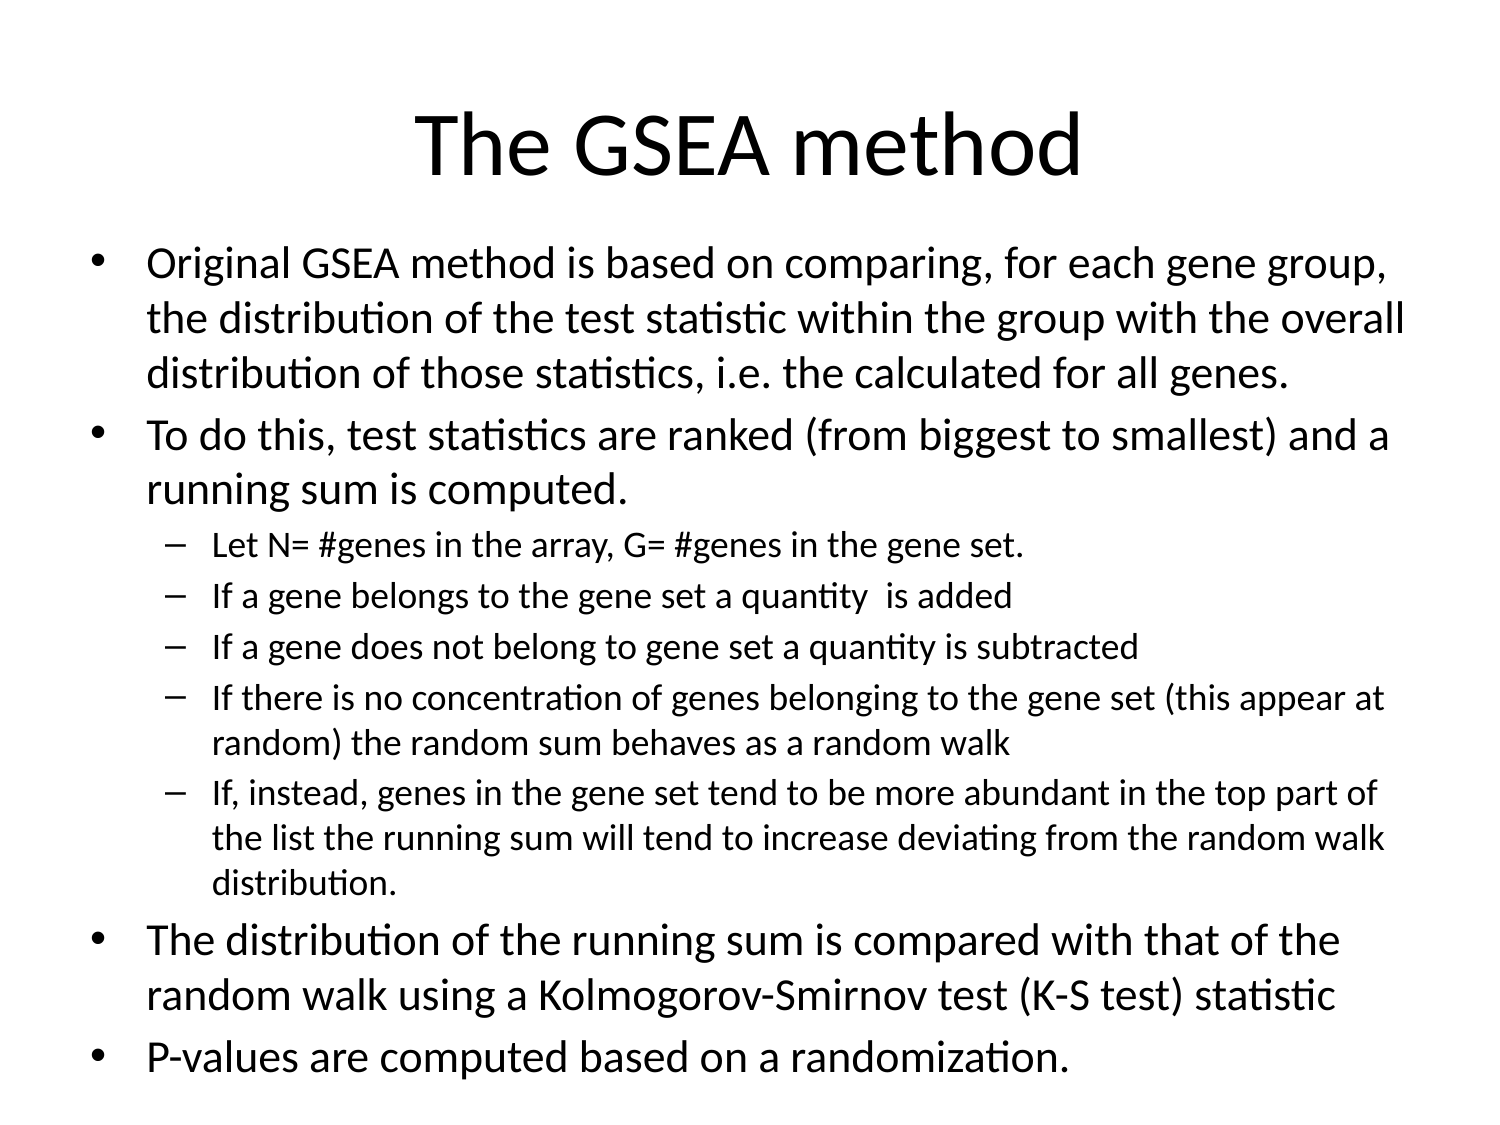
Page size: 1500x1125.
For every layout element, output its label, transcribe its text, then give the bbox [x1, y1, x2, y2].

title The GSEA method [75, 45, 1425, 224]
list Original GSEA method is based on comparing, for each gene group, the distribution of the test statistic within the group with the overall distribution of those statistics, i.e. the calculated for all genes. To do this, test statistics are ranked (from biggest to smallest) and a running sum is computed. Let N= #genes in the array, G= #genes in the gene set. If a gene belongs to the gene set a quantity is added If a gene does not belong to gene set a quantity is subtracted If there is no concentration of genes belonging to the gene set (this appear at random) the random sum behaves as a random walk If, instead, genes in the gene set tend to be more abundant in the top part of the list the running sum will tend to increase deviating from the random walk distribution. The distribution of the running sum is compared with that of the random walk using a Kolmogorov-Smirnov test (K-S test) statistic P-values are computed based on a randomization. [75, 224, 1426, 1066]
